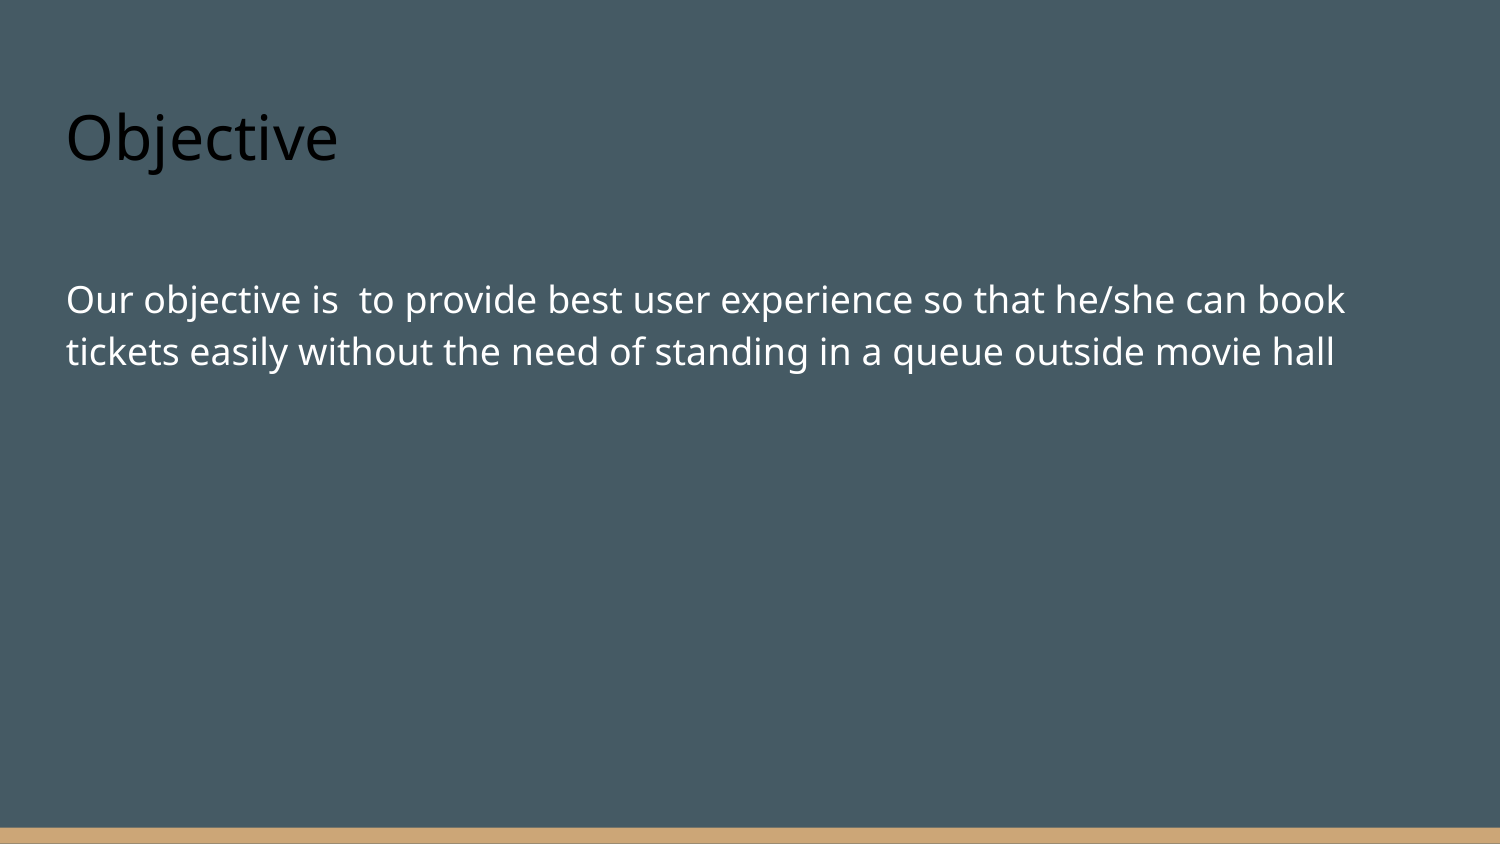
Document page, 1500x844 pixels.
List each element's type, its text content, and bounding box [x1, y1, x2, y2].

text_box Objective [51, 51, 1449, 189]
text_box Our objective is to provide best user experience so that he/she can book tickets easily without the need of standing in a queue outside movie hall [51, 254, 1449, 805]
